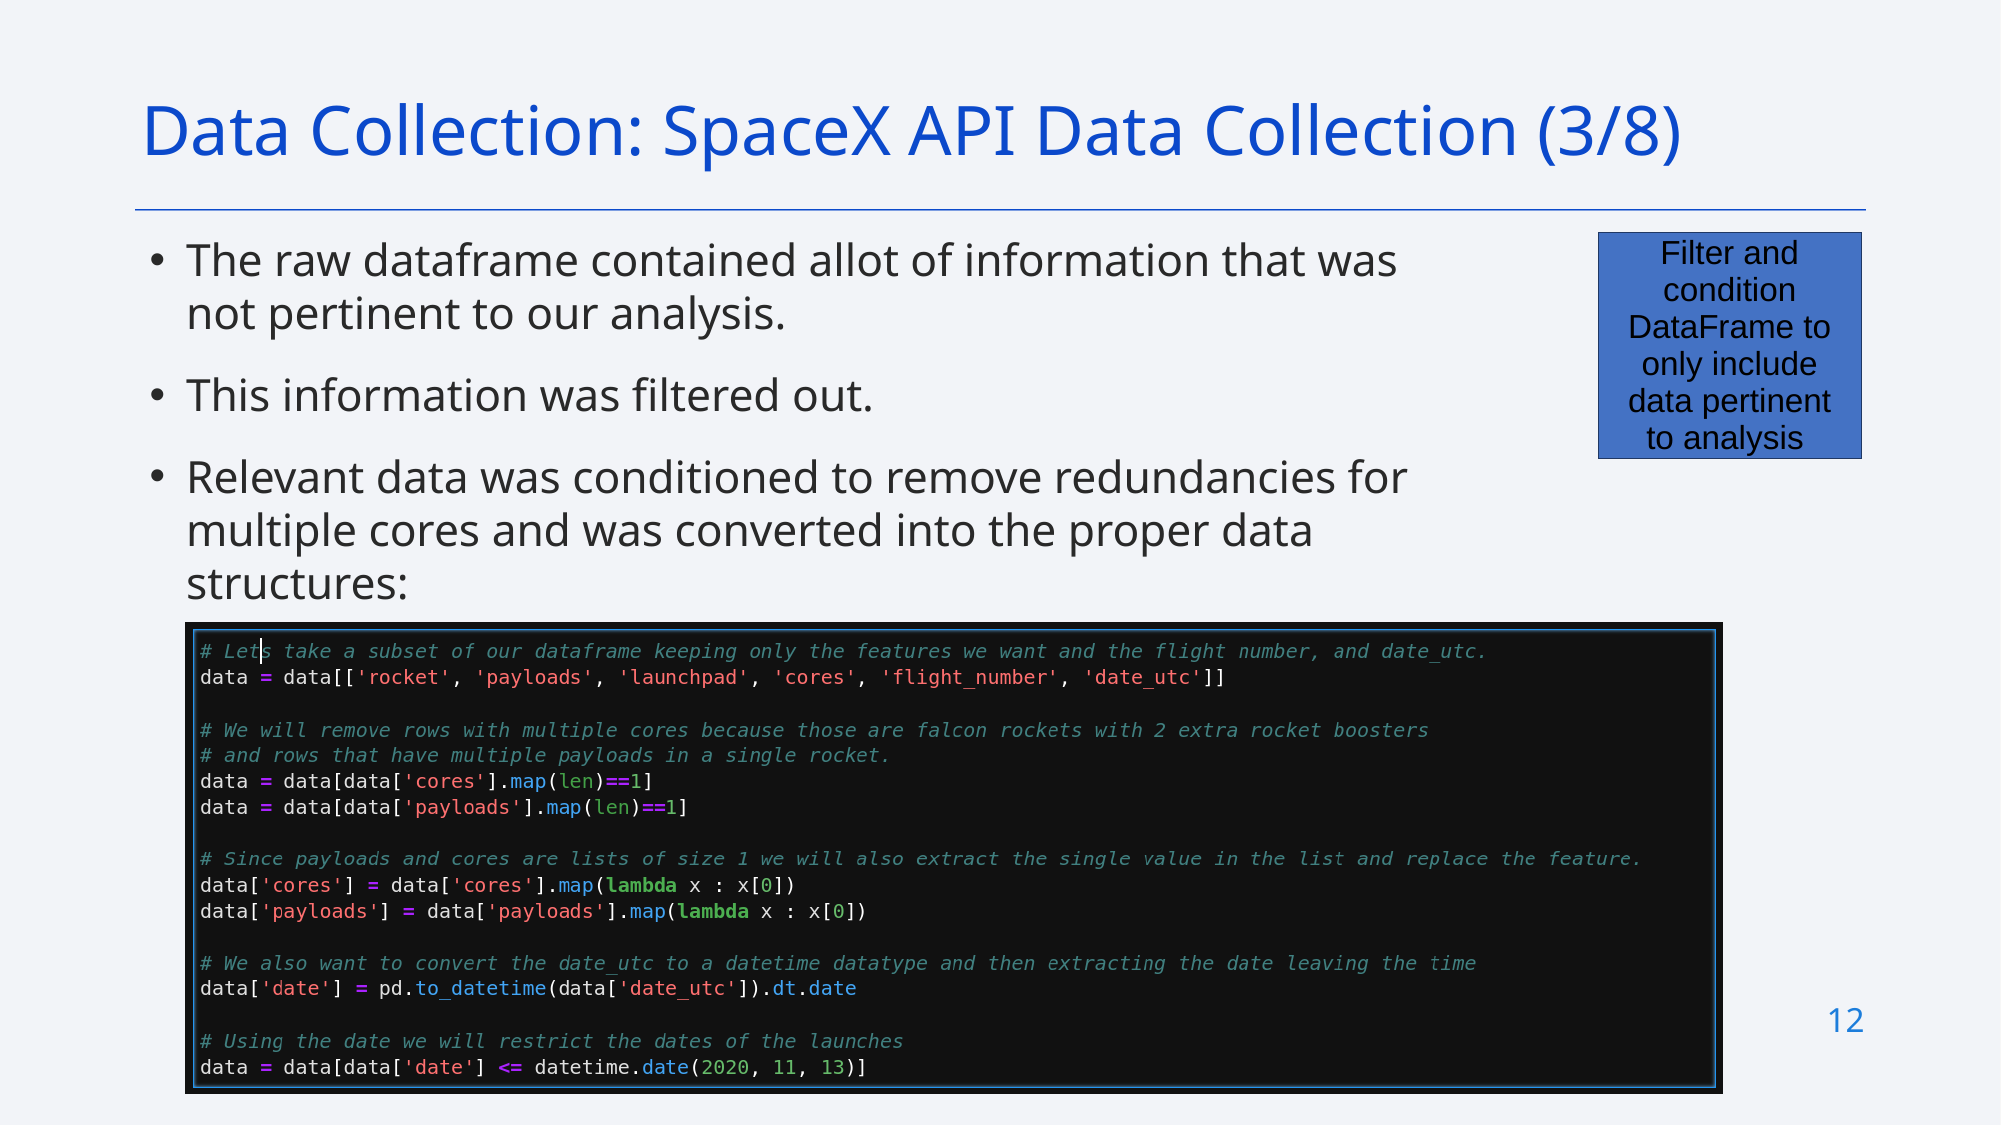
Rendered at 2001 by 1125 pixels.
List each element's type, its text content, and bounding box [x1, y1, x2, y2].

picture [0, 0, 2001, 1125]
text_box Filter and condition DataFrame to only include data pertinent to analysis [1598, 232, 1862, 459]
text_box Data Collection: SpaceX API Data Collection (3/8) [126, 88, 1852, 179]
list The raw dataframe contained allot of information that was not pertinent to our analysis. This information was filtered out. Relevant data was conditioned to remove redundancies for multiple cores and was converted into the proper data structures: [134, 224, 1463, 617]
